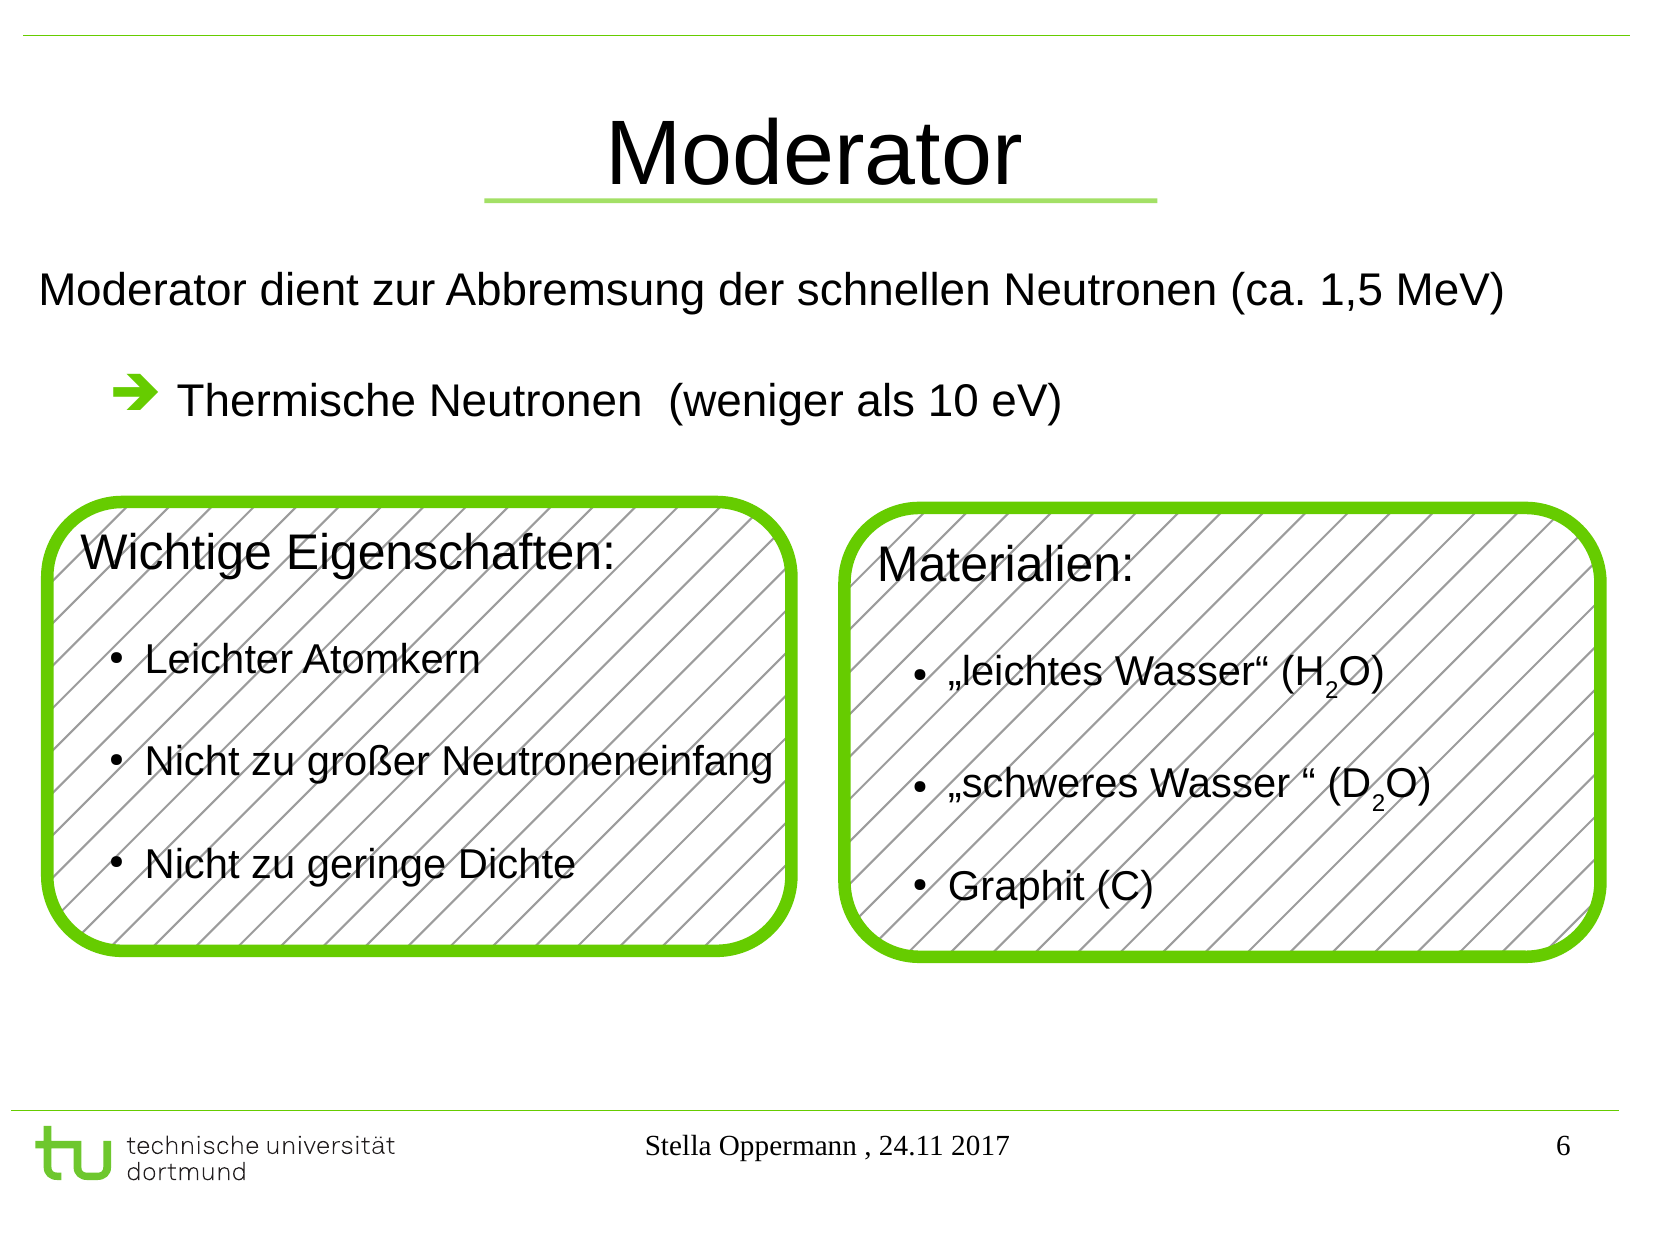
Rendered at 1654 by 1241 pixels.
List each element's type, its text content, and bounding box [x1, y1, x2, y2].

text_box Moderator dient zur Abbremsung der schnellen Neutronen (ca. 1,5 MeV) Thermische Neutronen (weniger als 10 eV) Wichtige Eigenschaften: Leichter Atomkern Nicht zu großer Neutroneneinfang Nicht zu geringe Dichte [0, 256, 1654, 900]
text_box [844, 534, 862, 931]
chart [35, 1125, 461, 1241]
text_box [868, 507, 1601, 957]
title Moderator [82, 49, 1571, 257]
text_box [47, 501, 792, 951]
text_box Materialien: „leichtes Wasser“ (H2O) „schweres Wasser “ (D2O) Graphit (C) [862, 528, 1536, 1131]
